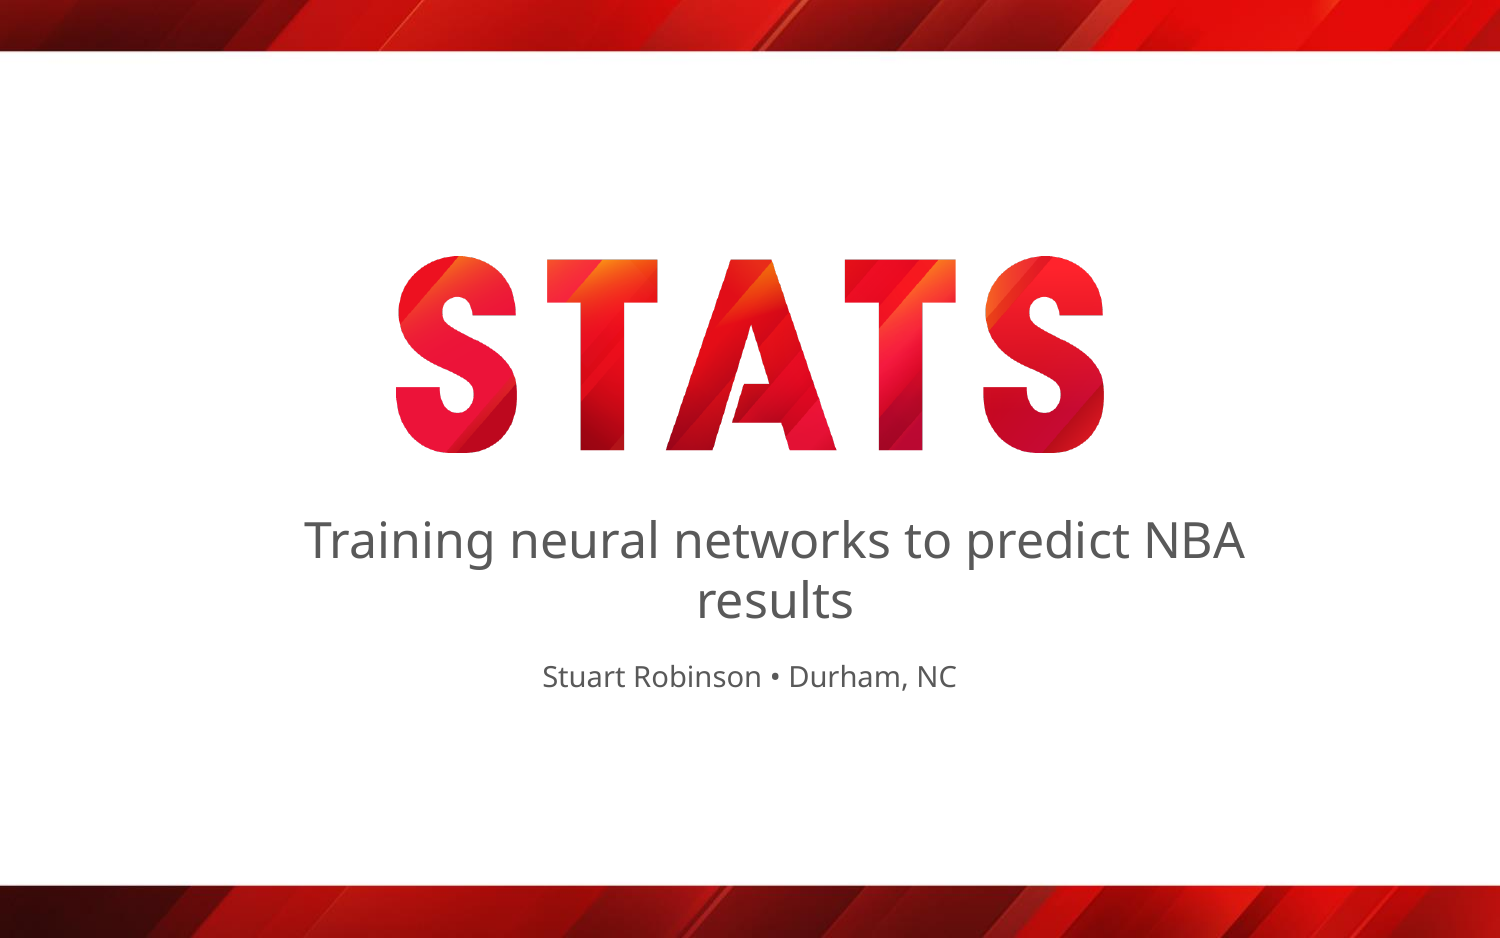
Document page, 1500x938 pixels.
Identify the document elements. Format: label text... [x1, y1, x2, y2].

picture [0, 0, 1500, 938]
list Training neural networks to predict NBA results Stuart Robinson • Durham, NC [180, 501, 1320, 706]
